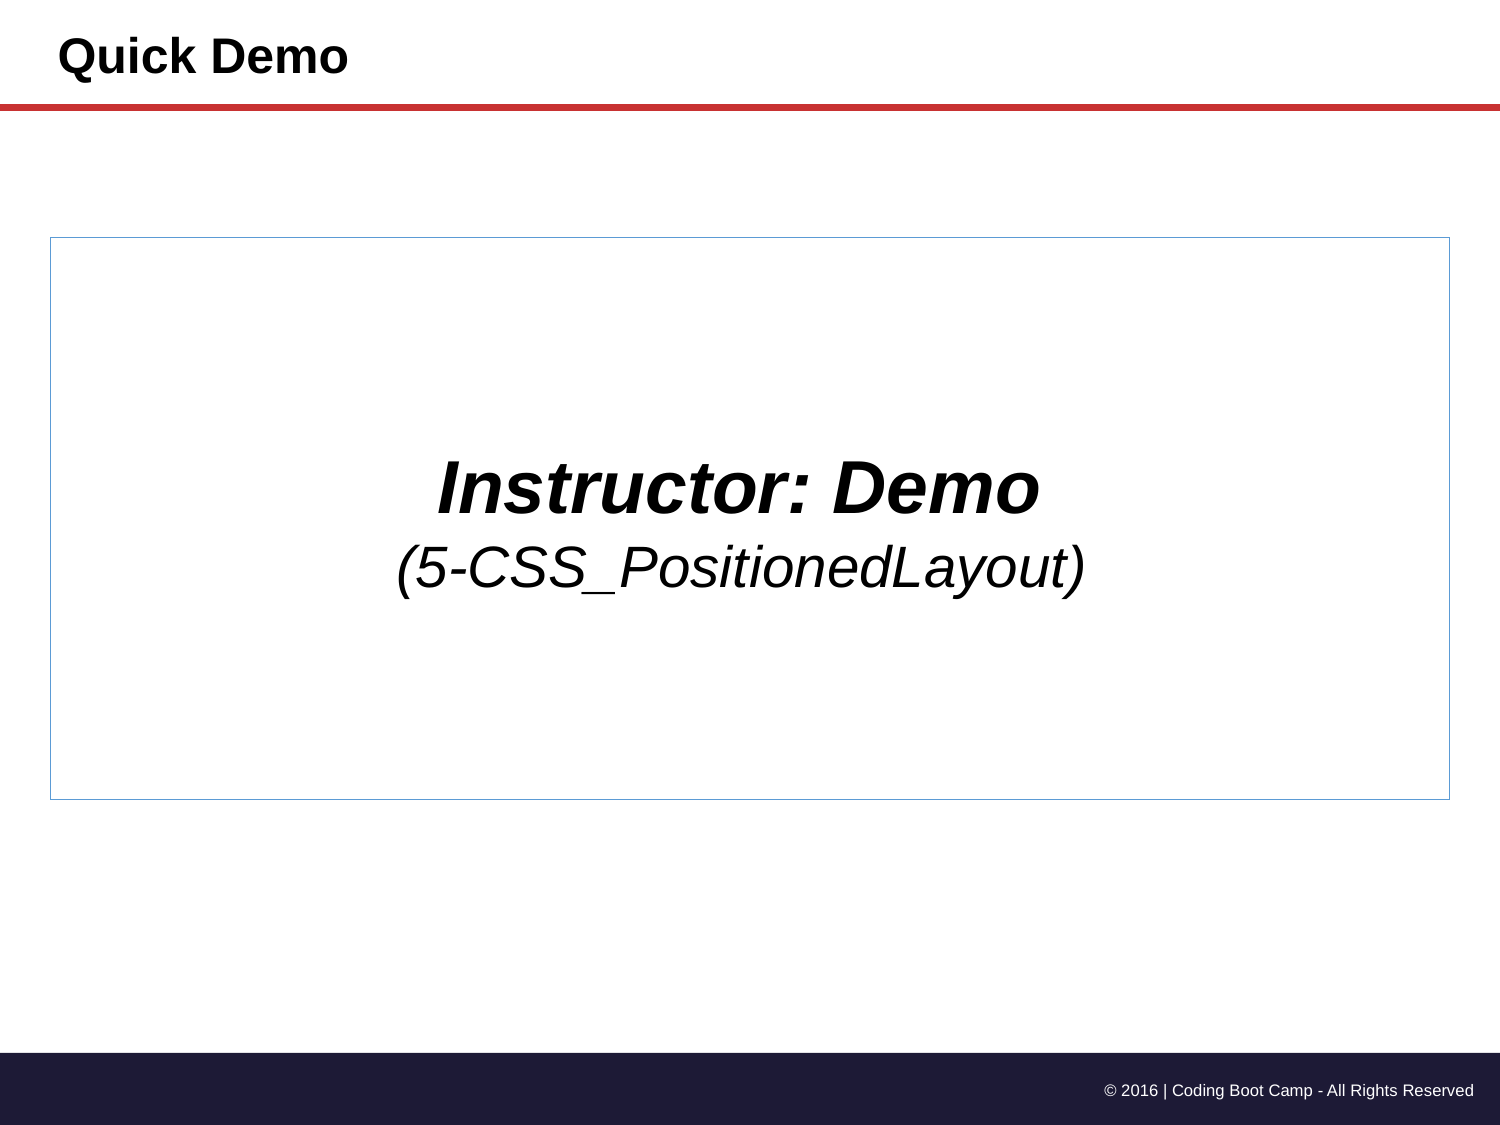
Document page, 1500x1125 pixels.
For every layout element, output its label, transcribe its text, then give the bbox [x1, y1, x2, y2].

text_box Instructor: Demo (5-CSS_PositionedLayout) [50, 237, 1450, 800]
title Quick Demo [50, 0, 948, 108]
